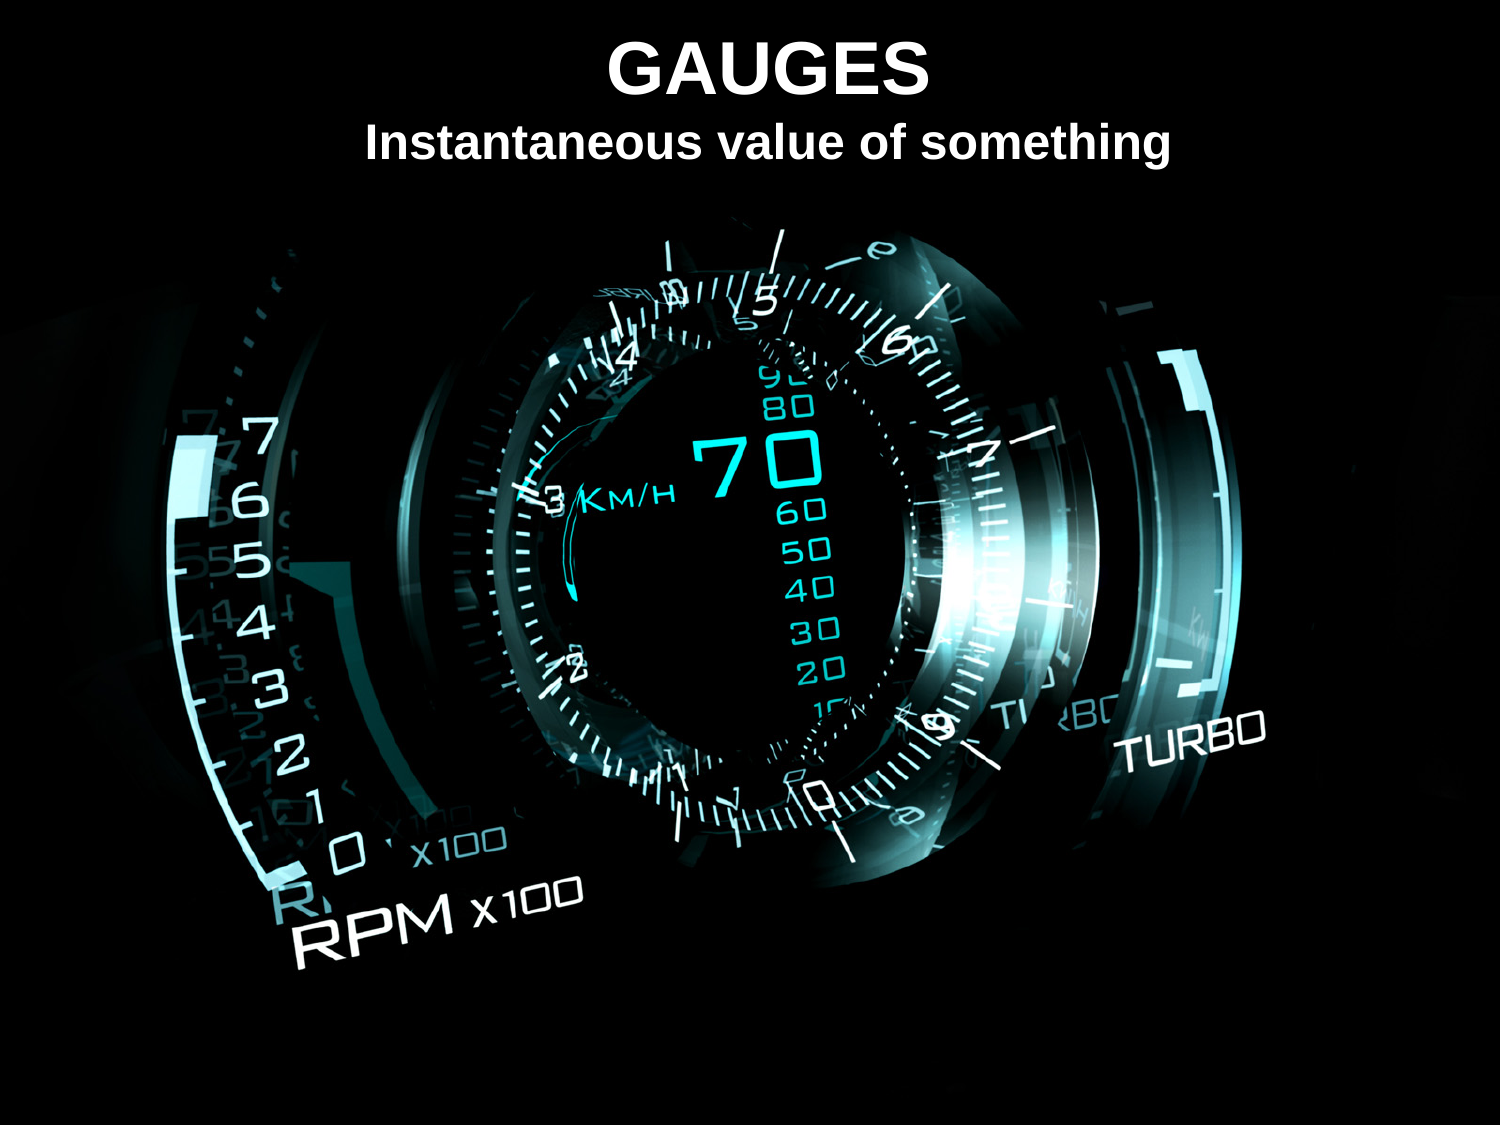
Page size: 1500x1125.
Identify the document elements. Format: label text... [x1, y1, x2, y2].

picture [0, 0, 1500, 1125]
text_box GAUGES Instantaneous value of something [262, 12, 1275, 178]
